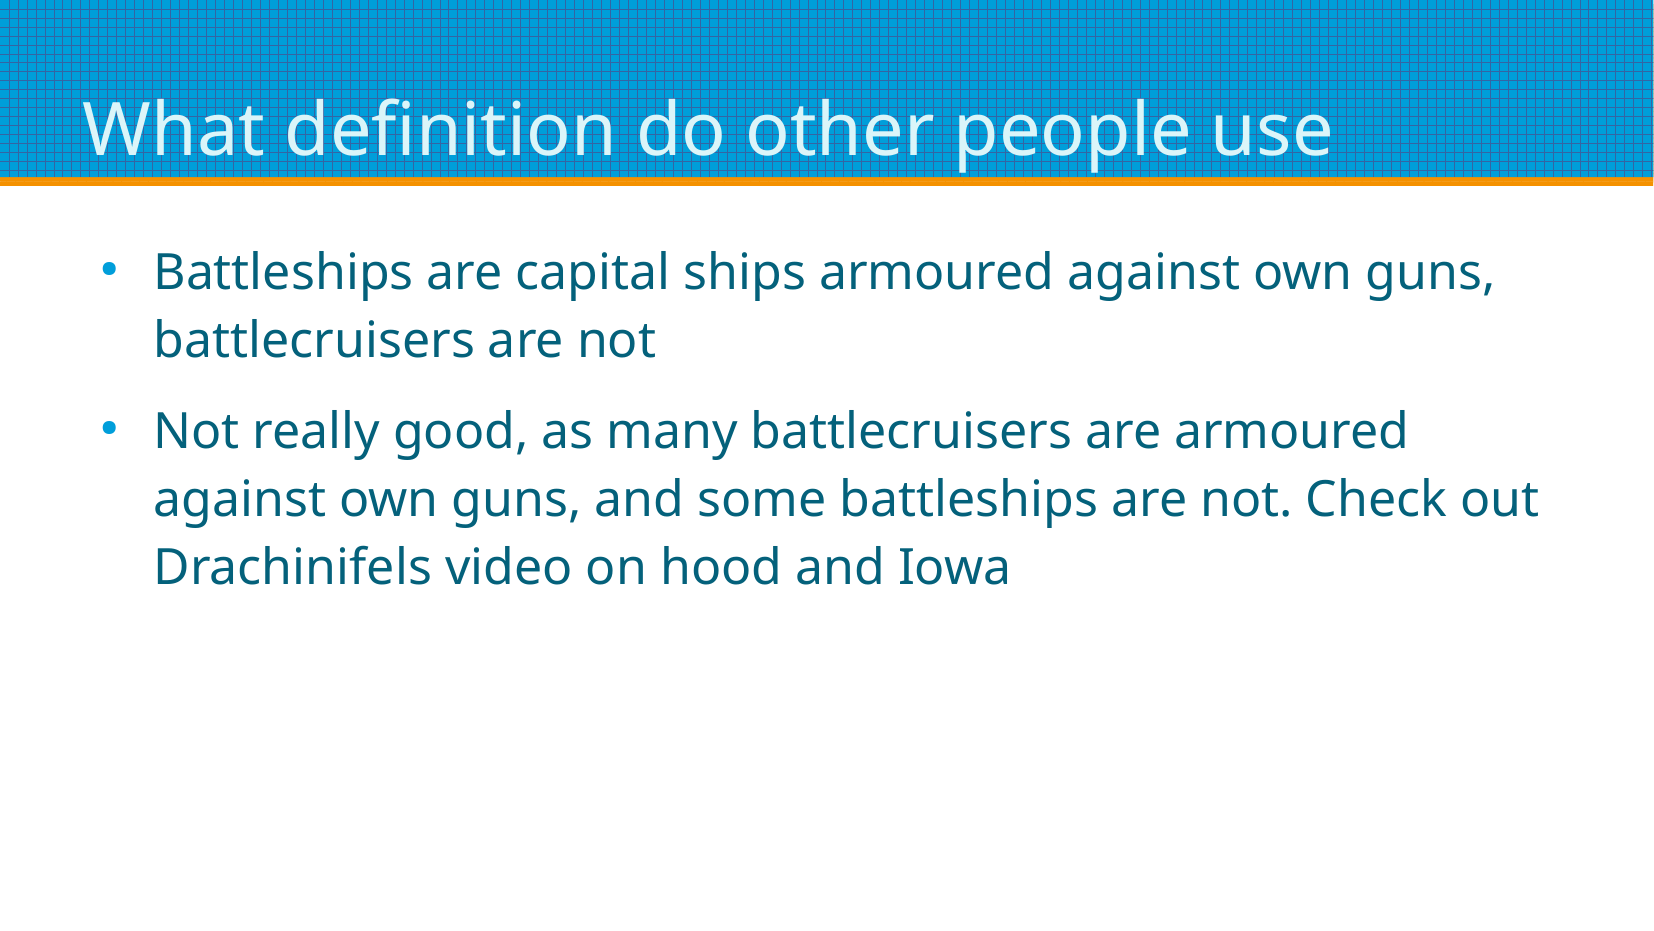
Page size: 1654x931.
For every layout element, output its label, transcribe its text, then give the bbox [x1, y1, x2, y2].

list Battleships are capital ships armoured against own guns, battlecruisers are not Not really good, as many battlecruisers are armoured against own guns, and some battleships are not. Check out Drachinifels video on hood and Iowa [82, 236, 1571, 813]
title What definition do other people use [82, 14, 1571, 178]
